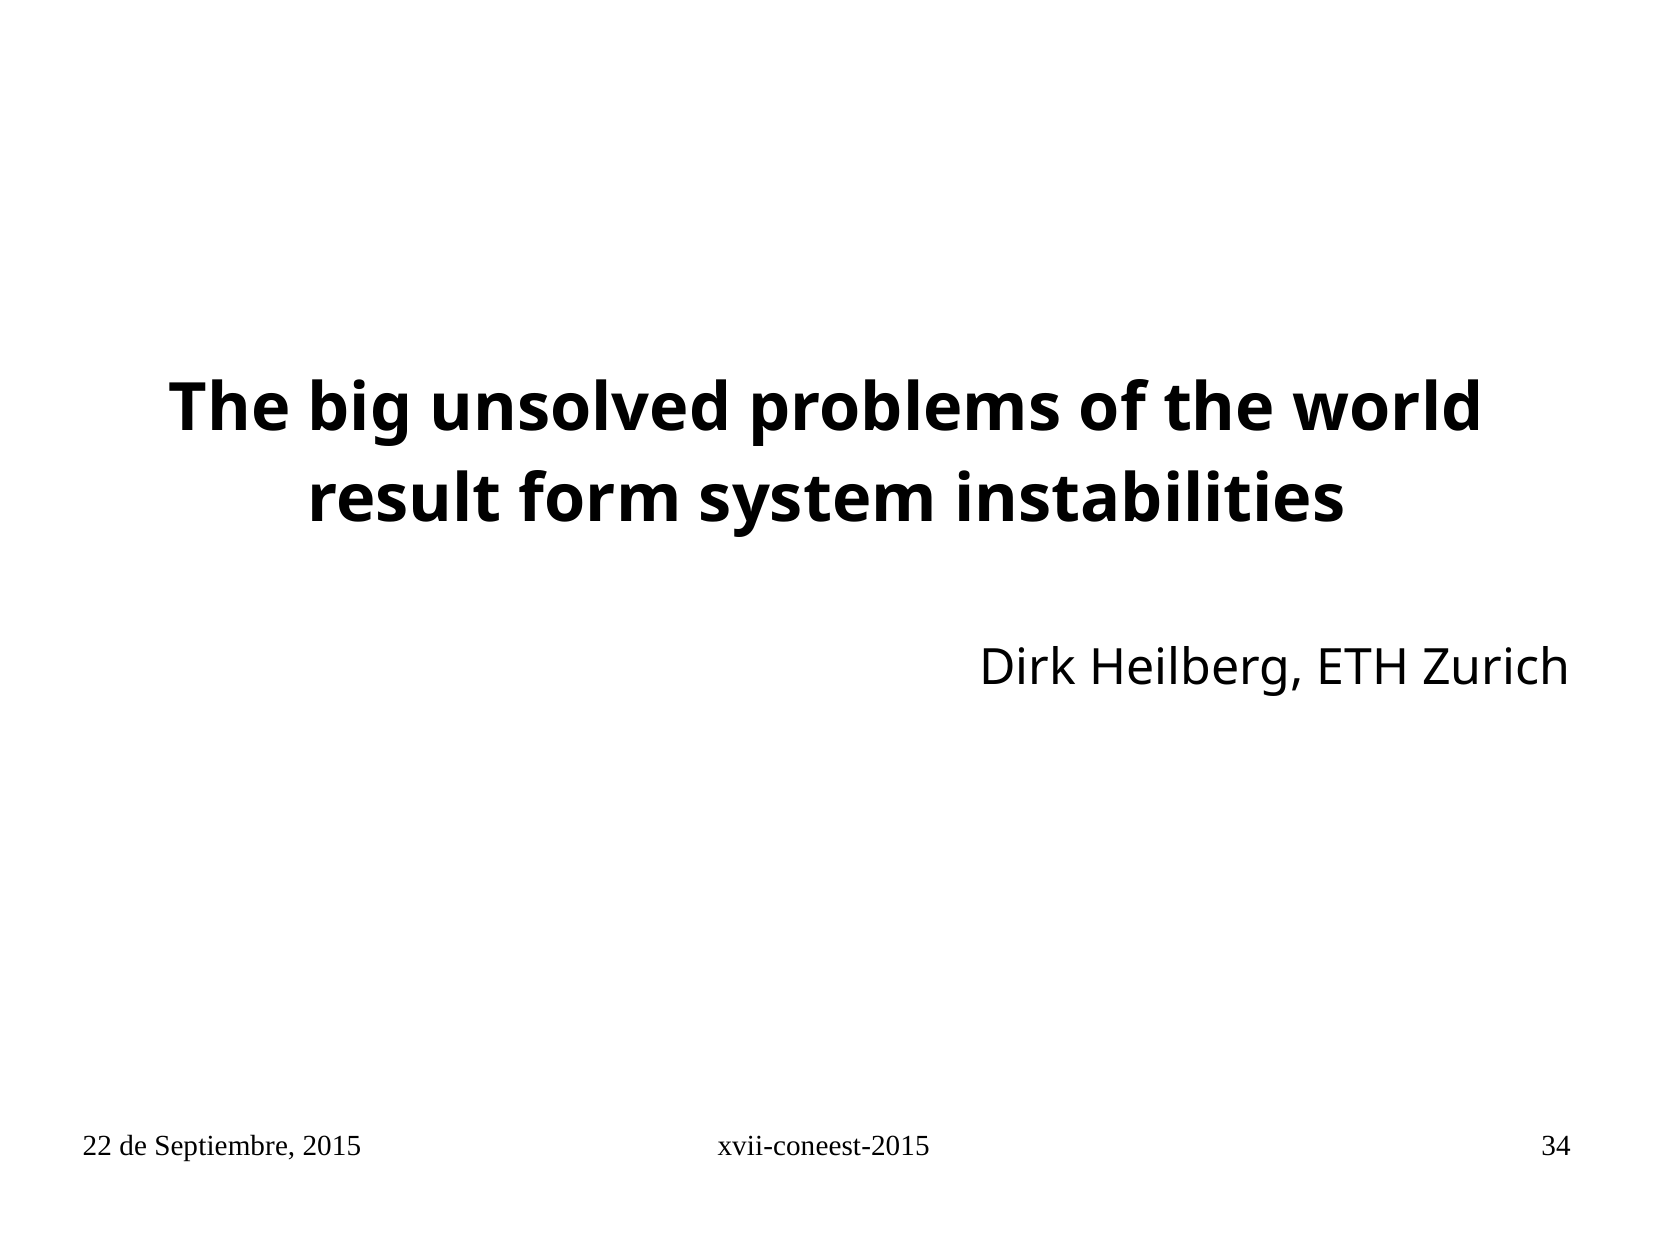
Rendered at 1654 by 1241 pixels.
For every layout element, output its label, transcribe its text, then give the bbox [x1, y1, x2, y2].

subtitle The big unsolved problems of the world result form system instabilities Dirk Heilberg, ETH Zurich [82, 49, 1571, 1010]
